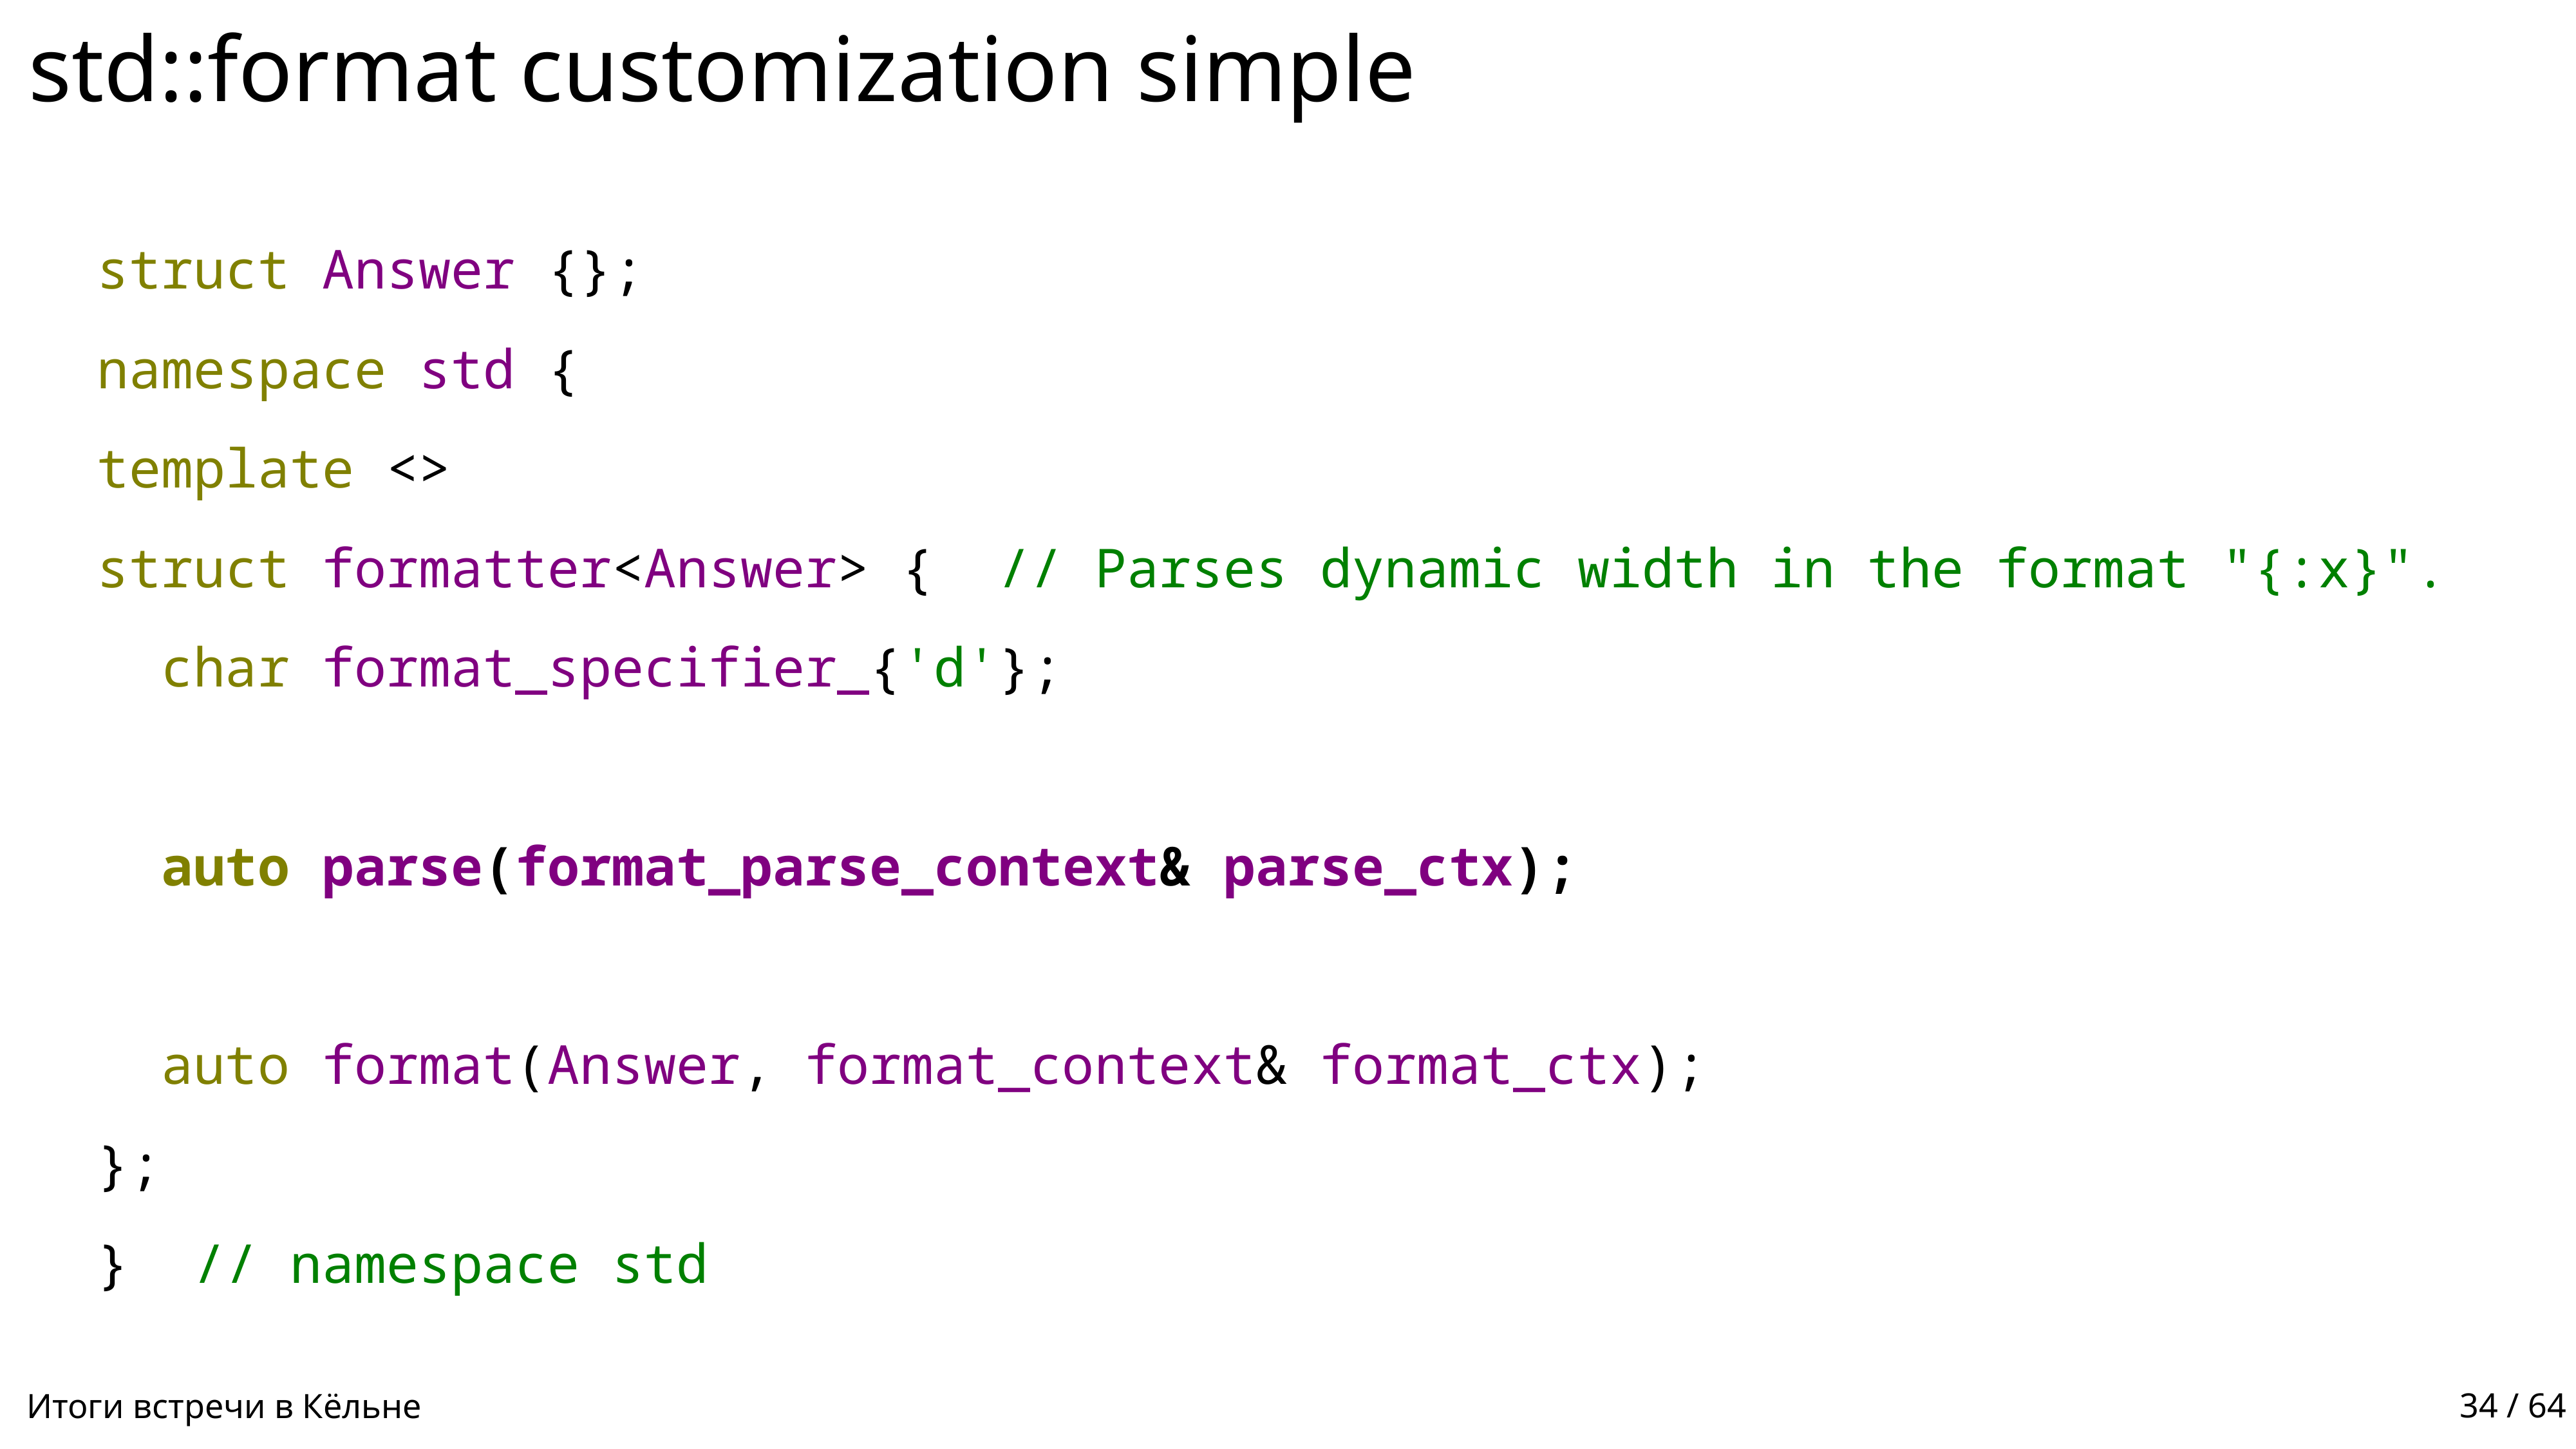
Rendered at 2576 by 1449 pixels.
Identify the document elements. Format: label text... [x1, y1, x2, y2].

list <number> / 64 [1479, 1376, 2576, 1431]
title std::format customization simple [19, 19, 2550, 155]
list struct Answer {}; namespace std { template <> struct formatter<Answer> { // Parses dynamic width in the format "{:x}". char format_specifier_{'d'}; auto parse(format_parse_context& parse_ctx); auto format(Answer, format_context& format_ctx); }; } // namespace std [87, 214, 2550, 1382]
list Итоги встречи в Кёльне [17, 1376, 1114, 1431]
